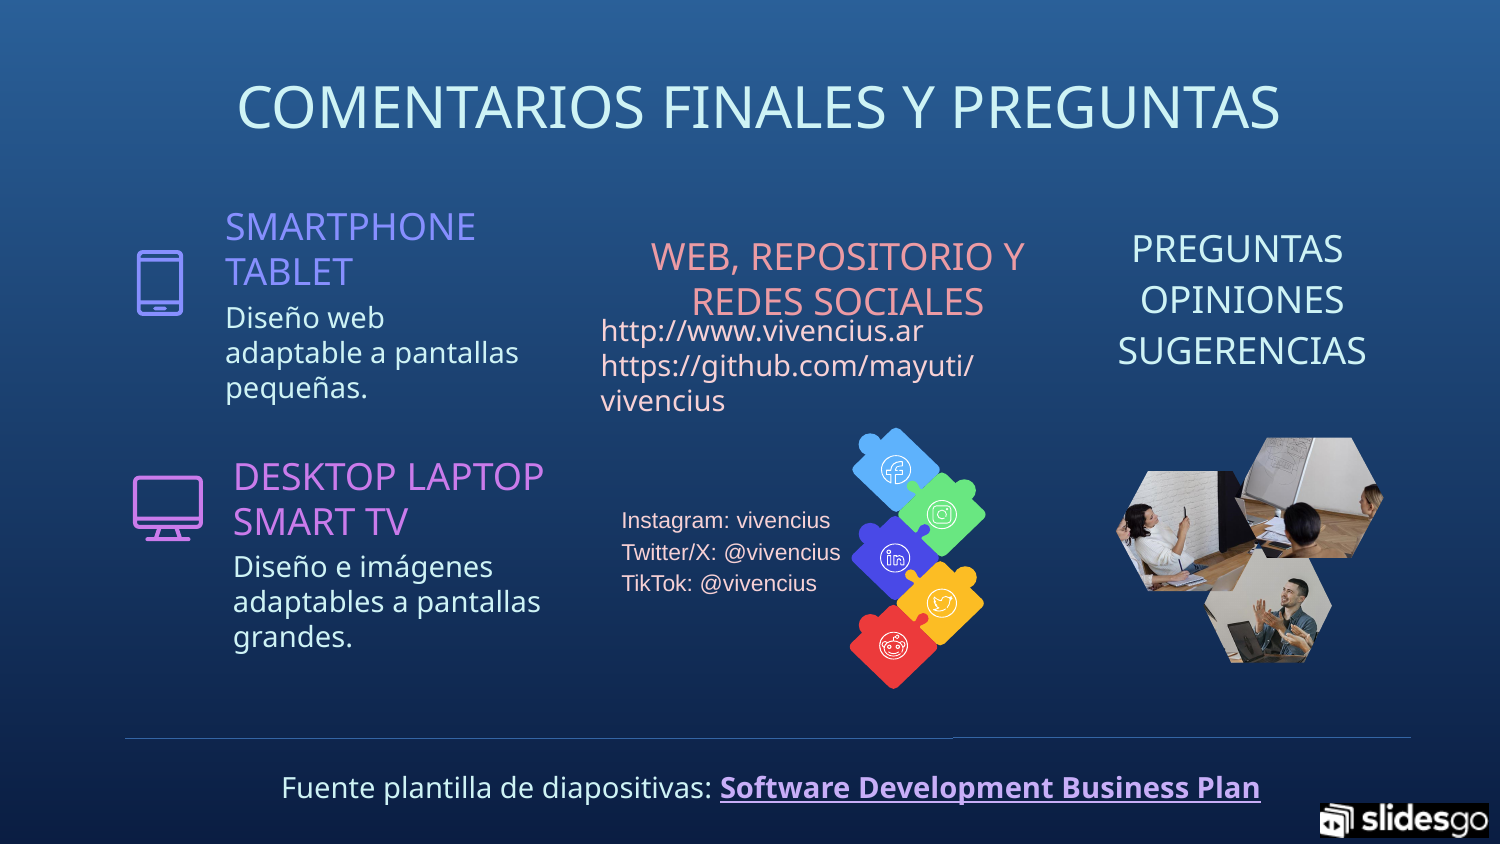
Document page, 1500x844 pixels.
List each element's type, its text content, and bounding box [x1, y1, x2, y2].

picture [1320, 803, 1489, 838]
text_box http://www.vivencius.ar https://github.com/mayuti/vivencius [585, 313, 1091, 417]
text_box [132, 475, 203, 542]
list Instagram: vivencius Twitter/X: @vivencius TikTok: @vivencius [587, 486, 883, 606]
picture [1115, 437, 1384, 663]
title COMENTARIOS FINALES Y PREGUNTAS [181, 55, 1338, 135]
text_box SMARTPHONE TABLET [209, 230, 545, 283]
text_box WEB, REPOSITORIO Y REDES SOCIALES [585, 259, 1091, 313]
text_box [136, 250, 184, 316]
text_box Diseño e imágenes adaptables a pantallas grandes. [217, 533, 572, 637]
text_box Fuente plantilla de diapositivas: Software Development Business Plan [155, 759, 1387, 816]
text_box PREGUNTAS OPINIONES SUGERENCIAS [1091, 215, 1394, 397]
text_box DESKTOP LAPTOP SMART TV [217, 479, 572, 533]
text_box [849, 427, 986, 689]
text_box Diseño web adaptable a pantallas pequeñas. [209, 283, 545, 387]
